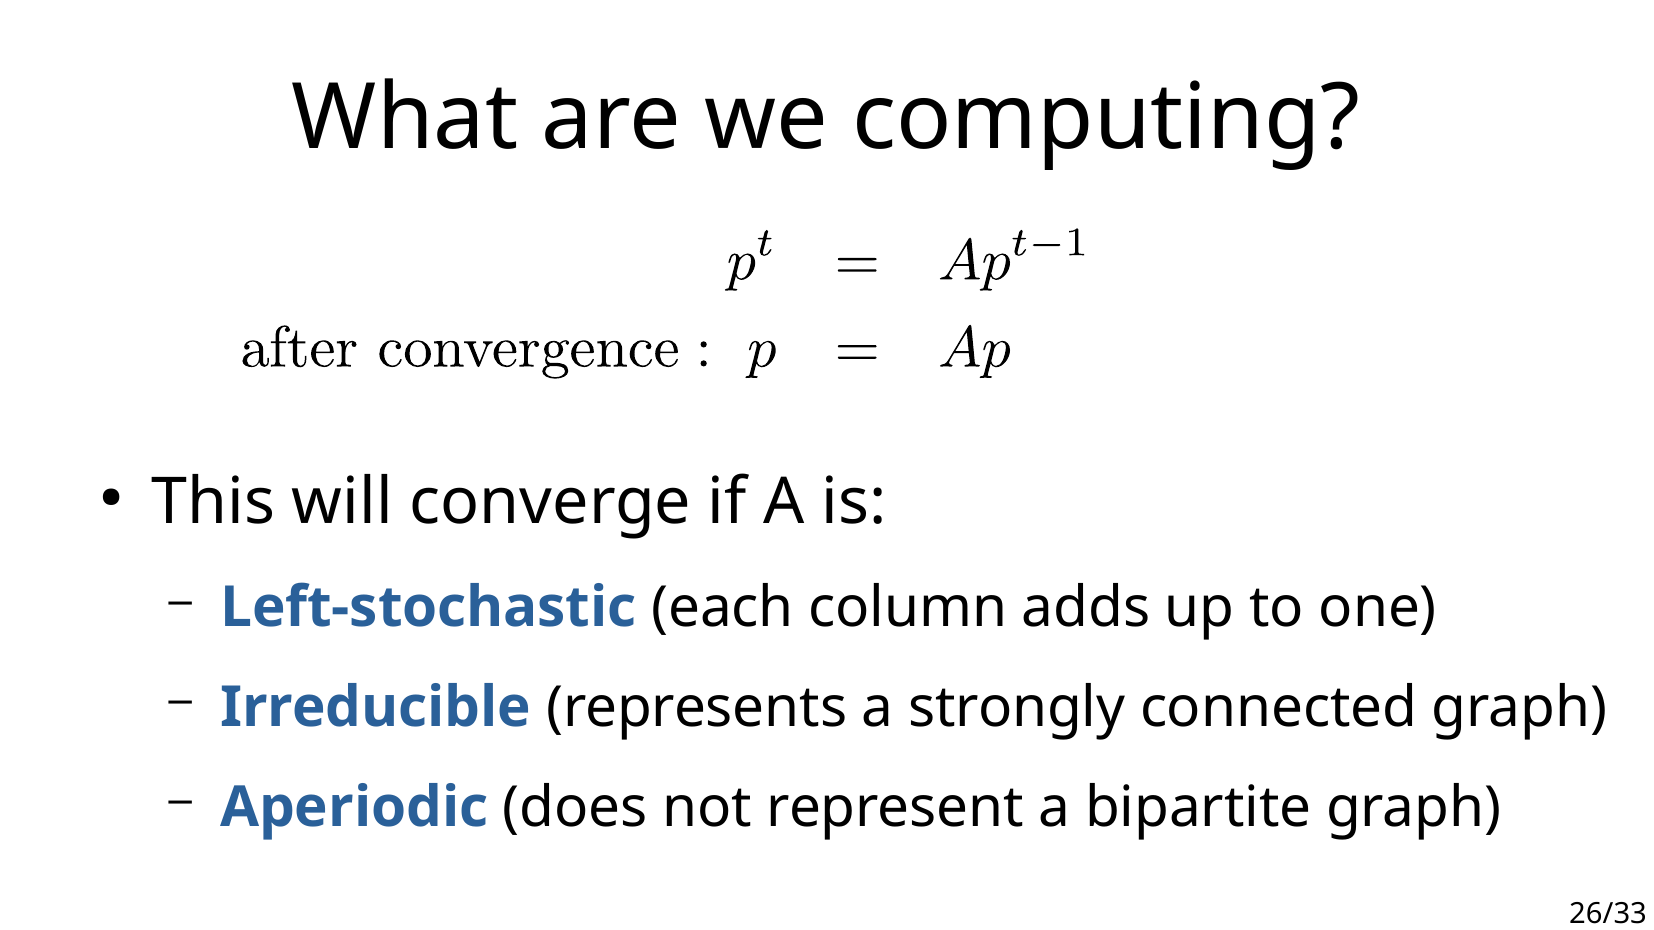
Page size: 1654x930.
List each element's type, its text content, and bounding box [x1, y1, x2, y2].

text_box [240, 228, 1088, 379]
title What are we computing? [82, 1, 1571, 225]
list This will converge if A is: Left-stochastic (each column adds up to one) Irreducible (represents a strongly connected graph) Aperiodic (does not represent a bipartite graph) [82, 454, 1651, 909]
